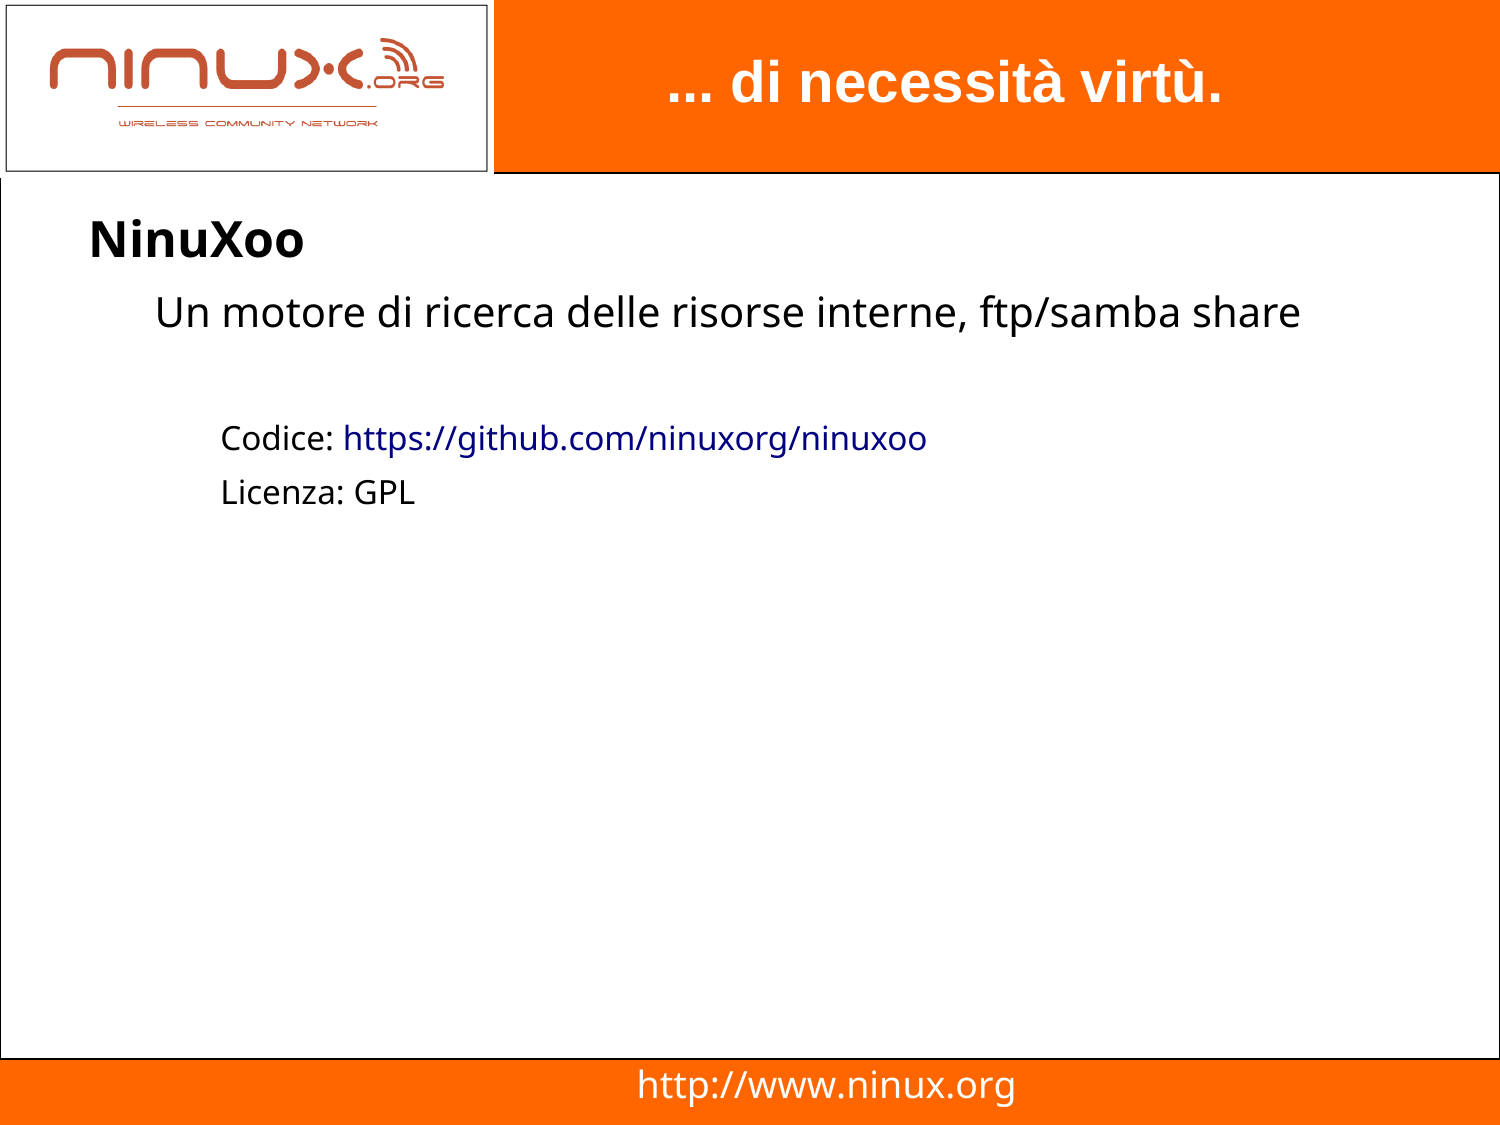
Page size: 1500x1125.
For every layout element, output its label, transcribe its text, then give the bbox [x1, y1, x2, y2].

title ... di necessità virtù. [421, 0, 1470, 165]
text_box http://www.ninux.org [621, 1053, 1159, 1125]
list NinuXoo Un motore di ricerca delle risorse interne, ftp/samba share Codice: https://github.com/ninuxorg/ninuxoo Licenza: GPL [17, 196, 1471, 864]
picture [0, 0, 494, 178]
